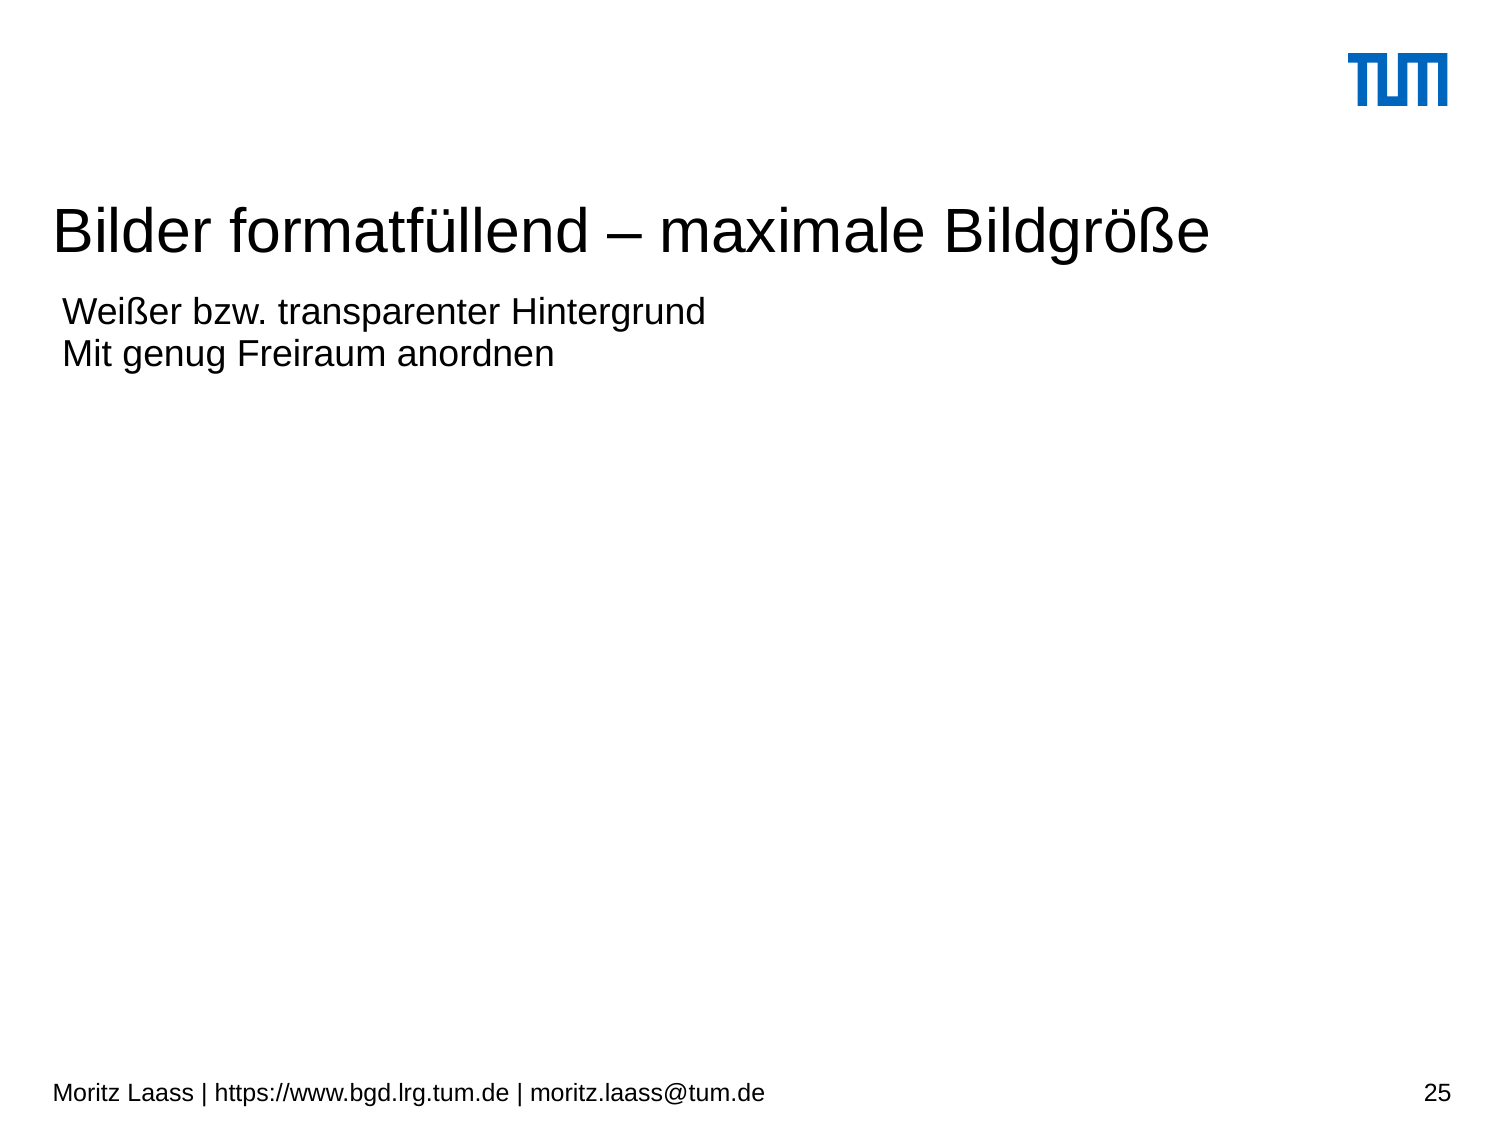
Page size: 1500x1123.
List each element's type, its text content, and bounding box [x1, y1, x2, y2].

text_box Weißer bzw. transparenter Hintergrund Mit genug Freiraum anordnen [47, 283, 1217, 383]
title Bilder formatfüllend – maximale Bildgröße [52, 195, 1453, 266]
